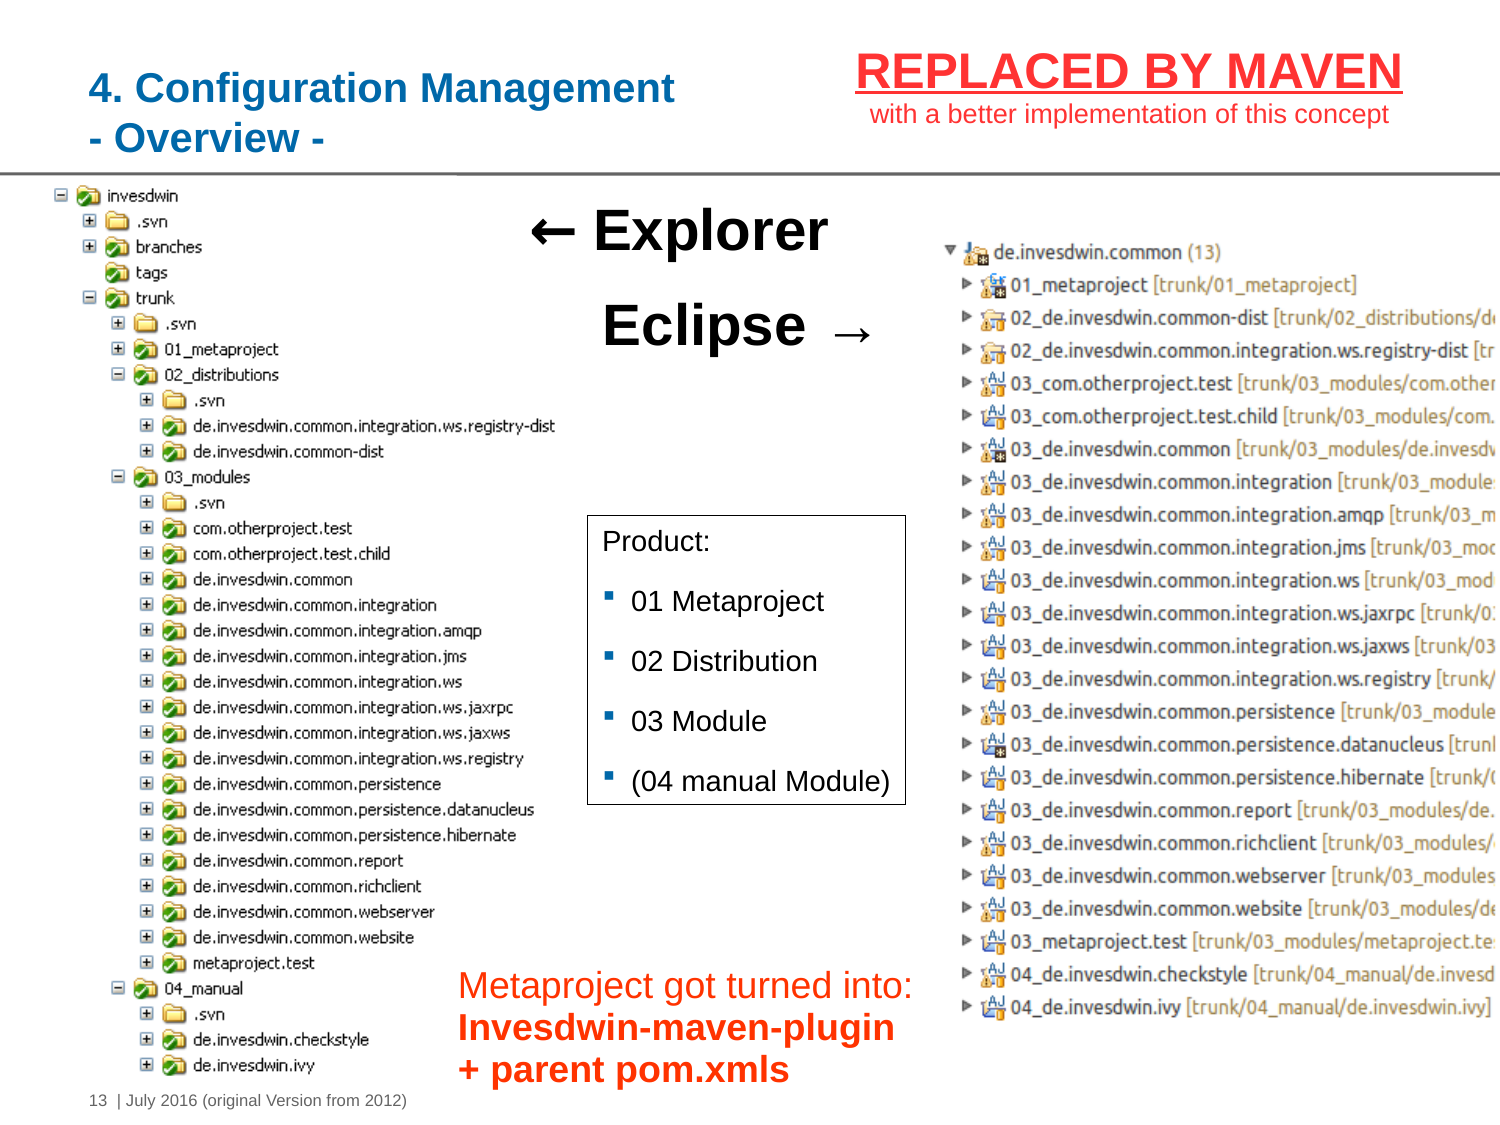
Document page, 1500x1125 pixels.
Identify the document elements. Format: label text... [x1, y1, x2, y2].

text_box ← Explorer Eclipse → [514, 184, 897, 365]
title 4. Configuration Management - Overview - [0, 40, 1223, 168]
picture [53, 184, 573, 1079]
text_box Metaproject got turned into: Invesdwin-maven-plugin + parent pom.xmls [443, 956, 940, 1098]
picture [939, 236, 1500, 1027]
text_box REPLACED BY MAVEN with a better implementation of this concept [840, 35, 1418, 137]
text_box Product: 01 Metaproject 02 Distribution 03 Module (04 manual Module) [587, 515, 906, 805]
